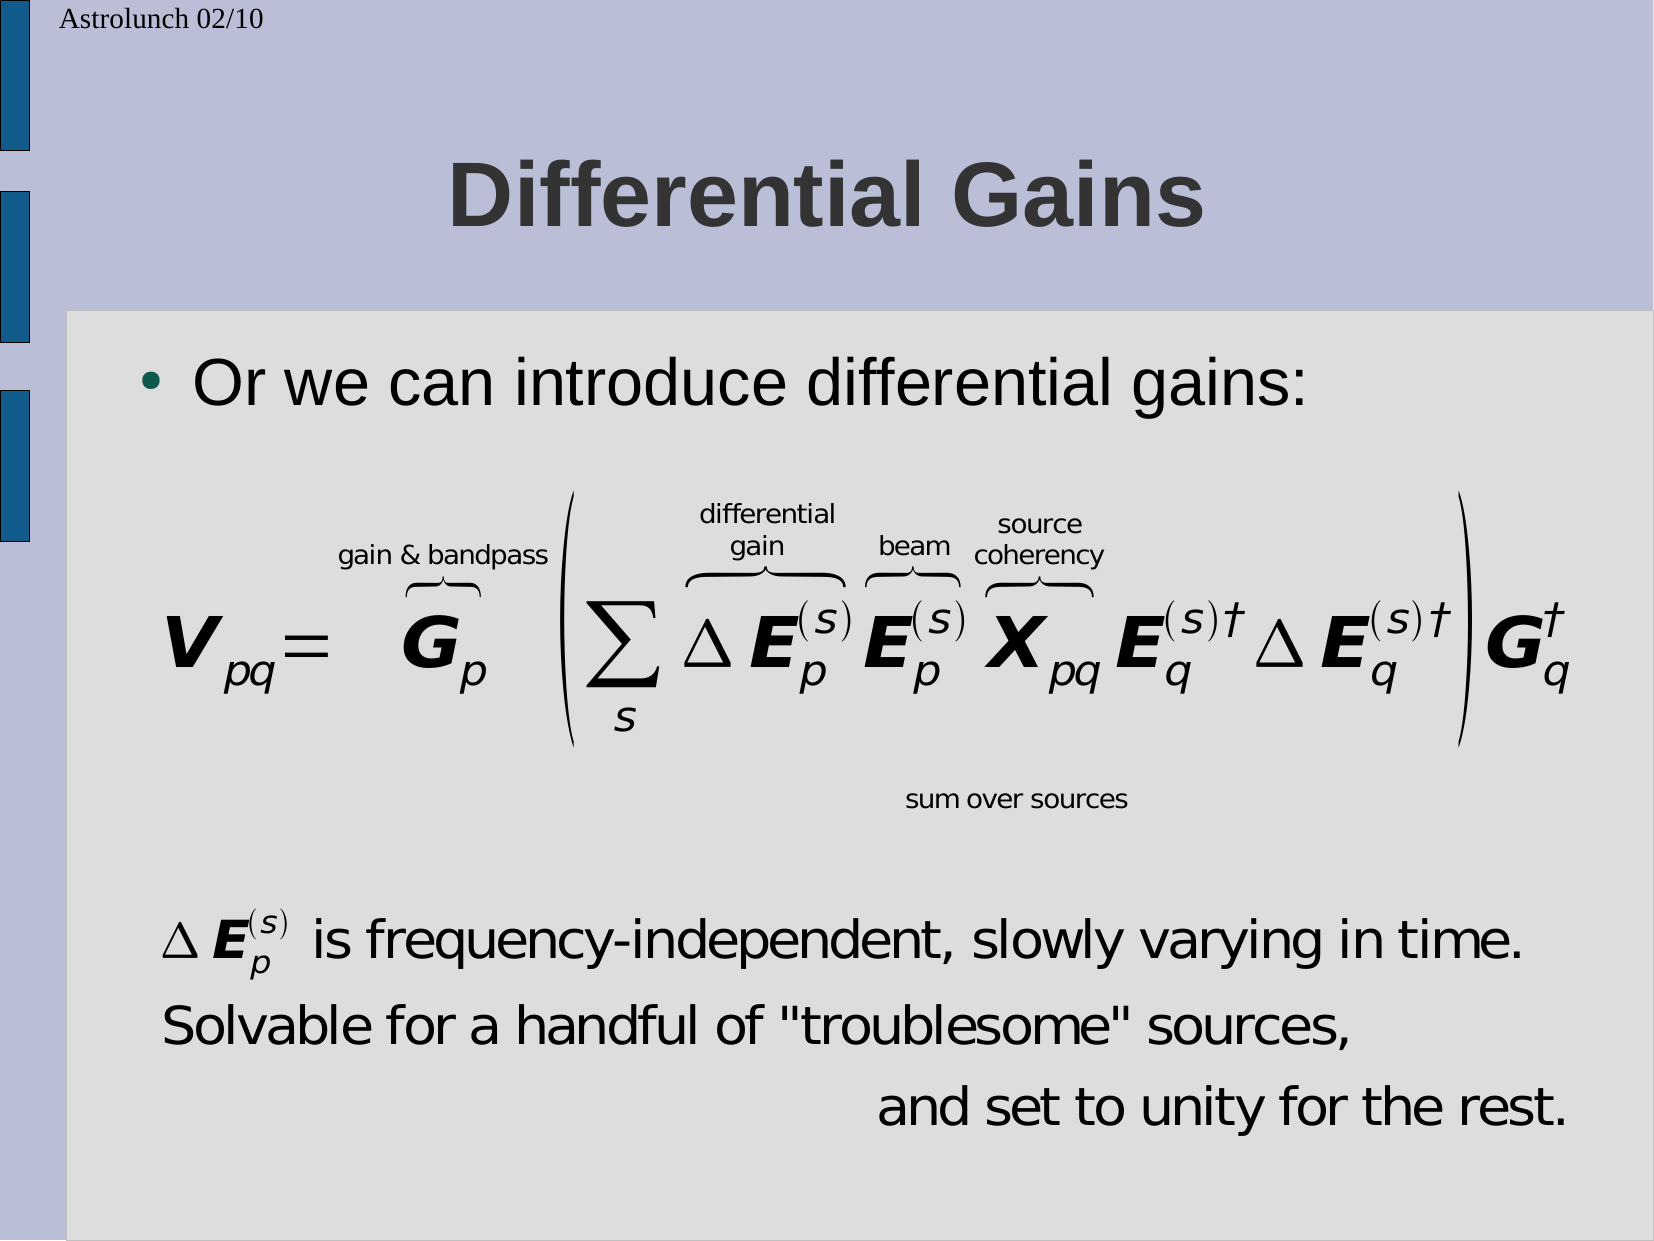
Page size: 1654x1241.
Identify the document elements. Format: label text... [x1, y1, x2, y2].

title Differential Gains [121, 91, 1534, 299]
list Or we can introduce differential gains: [121, 344, 1534, 488]
chart [155, 487, 1576, 1141]
